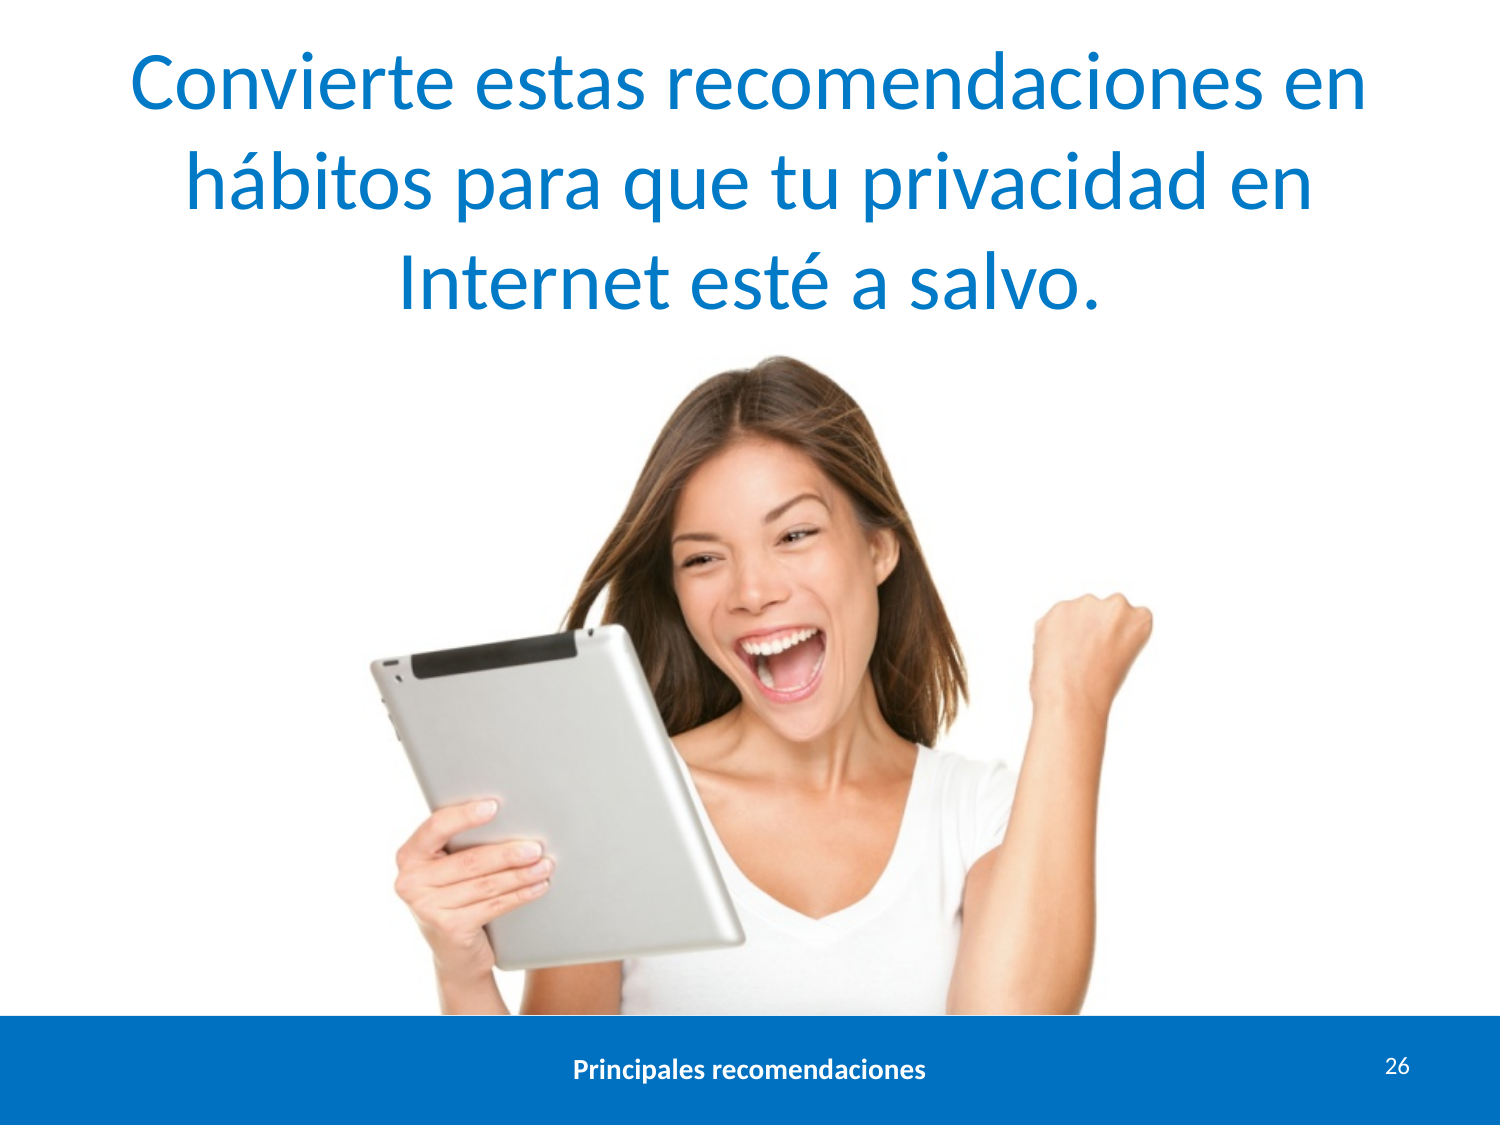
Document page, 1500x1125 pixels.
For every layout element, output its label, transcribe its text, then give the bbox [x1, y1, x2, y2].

slide_number 14 [1074, 1042, 1425, 1103]
picture [289, 362, 1199, 1015]
text_box Convierte estas recomendaciones en hábitos para que tu privacidad en Internet esté a salvo. [41, 19, 1459, 362]
footer Principales recomendaciones [478, 1042, 1022, 1103]
